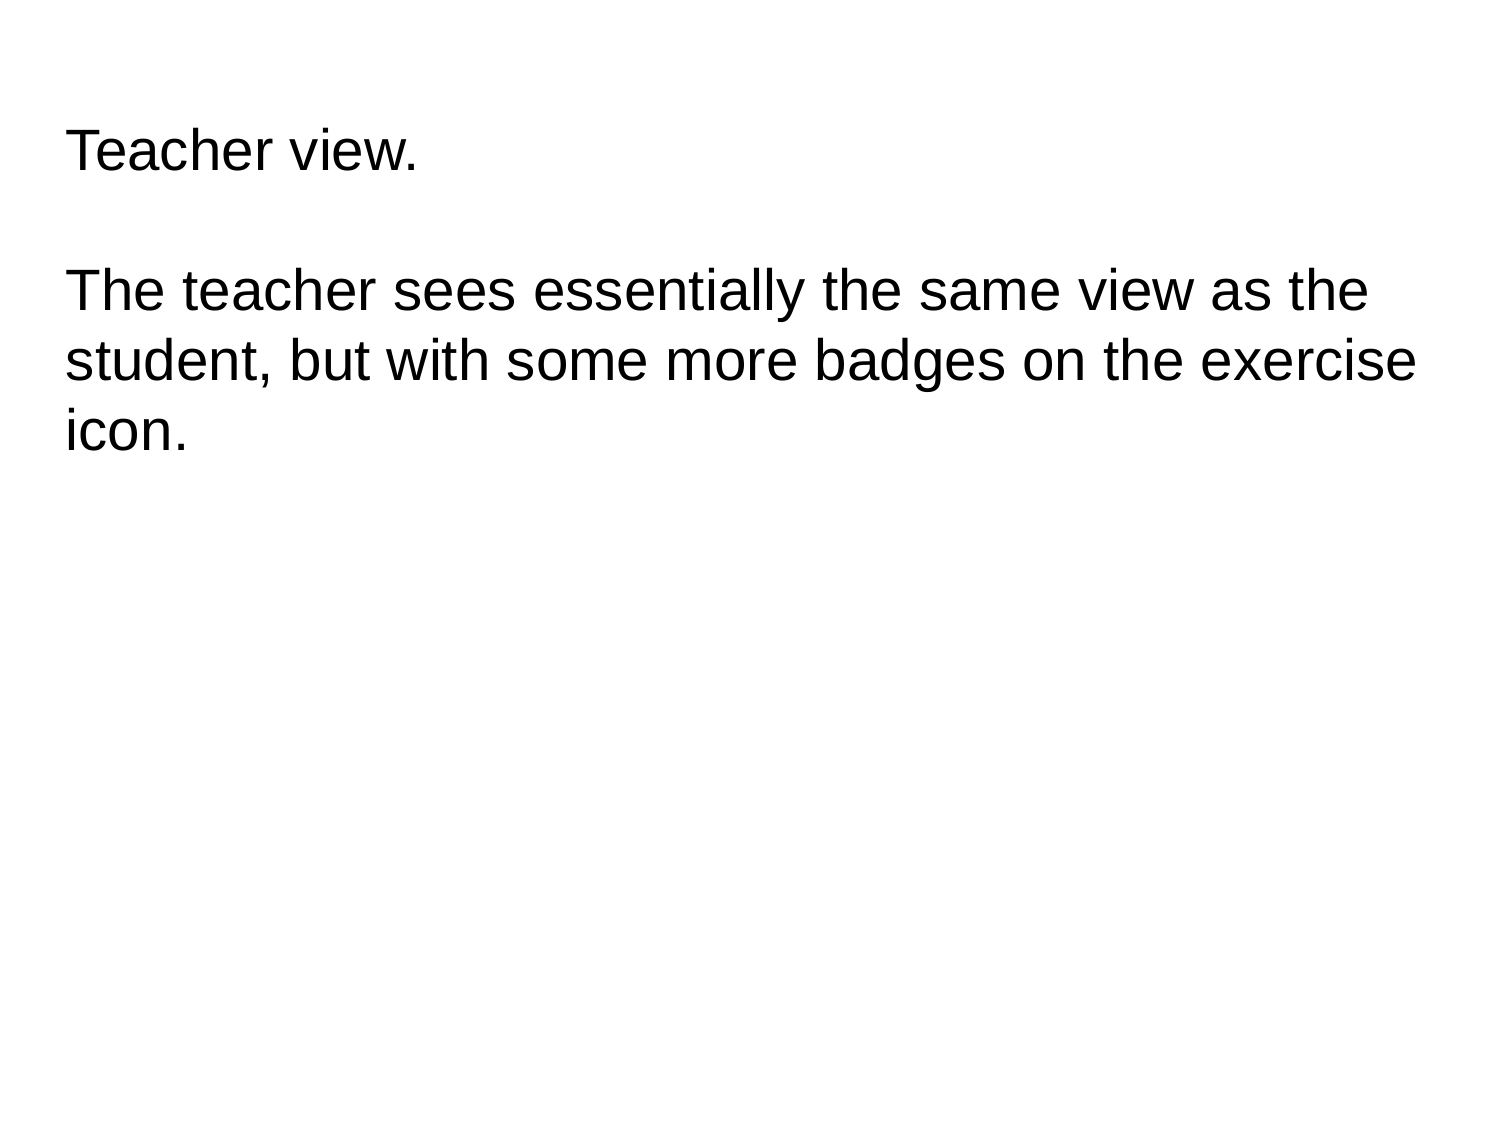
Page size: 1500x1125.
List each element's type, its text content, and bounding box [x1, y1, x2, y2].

text_box Teacher view. The teacher sees essentially the same view as the student, but with some more badges on the exercise icon. [51, 97, 1449, 223]
